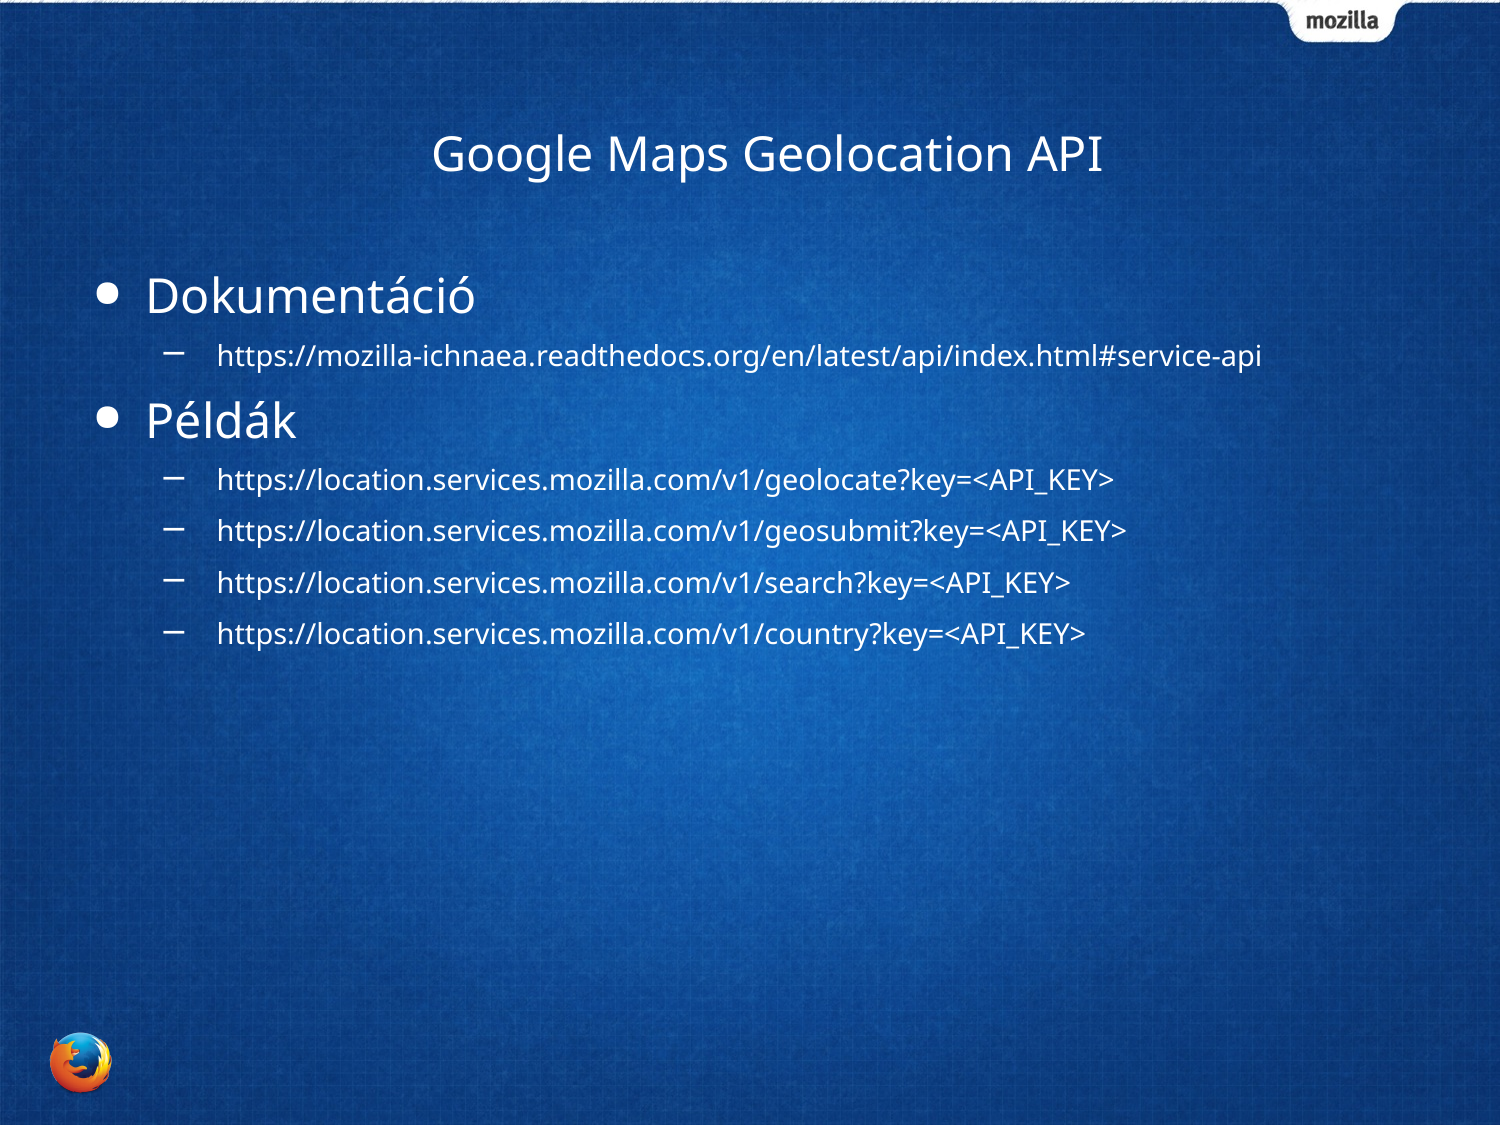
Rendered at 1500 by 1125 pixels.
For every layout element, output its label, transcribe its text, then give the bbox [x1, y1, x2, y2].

list Dokumentáció https://mozilla-ichnaea.readthedocs.org/en/latest/api/index.html#service-api Példák https://location.services.mozilla.com/v1/geolocate?key=<API_KEY> https://location.services.mozilla.com/v1/geosubmit?key=<API_KEY> https://location.services.mozilla.com/v1/search?key=<API_KEY> https://location.services.mozilla.com/v1/country?key=<API_KEY> [75, 262, 1425, 1005]
picture [0, 0, 1500, 1125]
title Google Maps Geolocation API [75, 45, 1425, 233]
